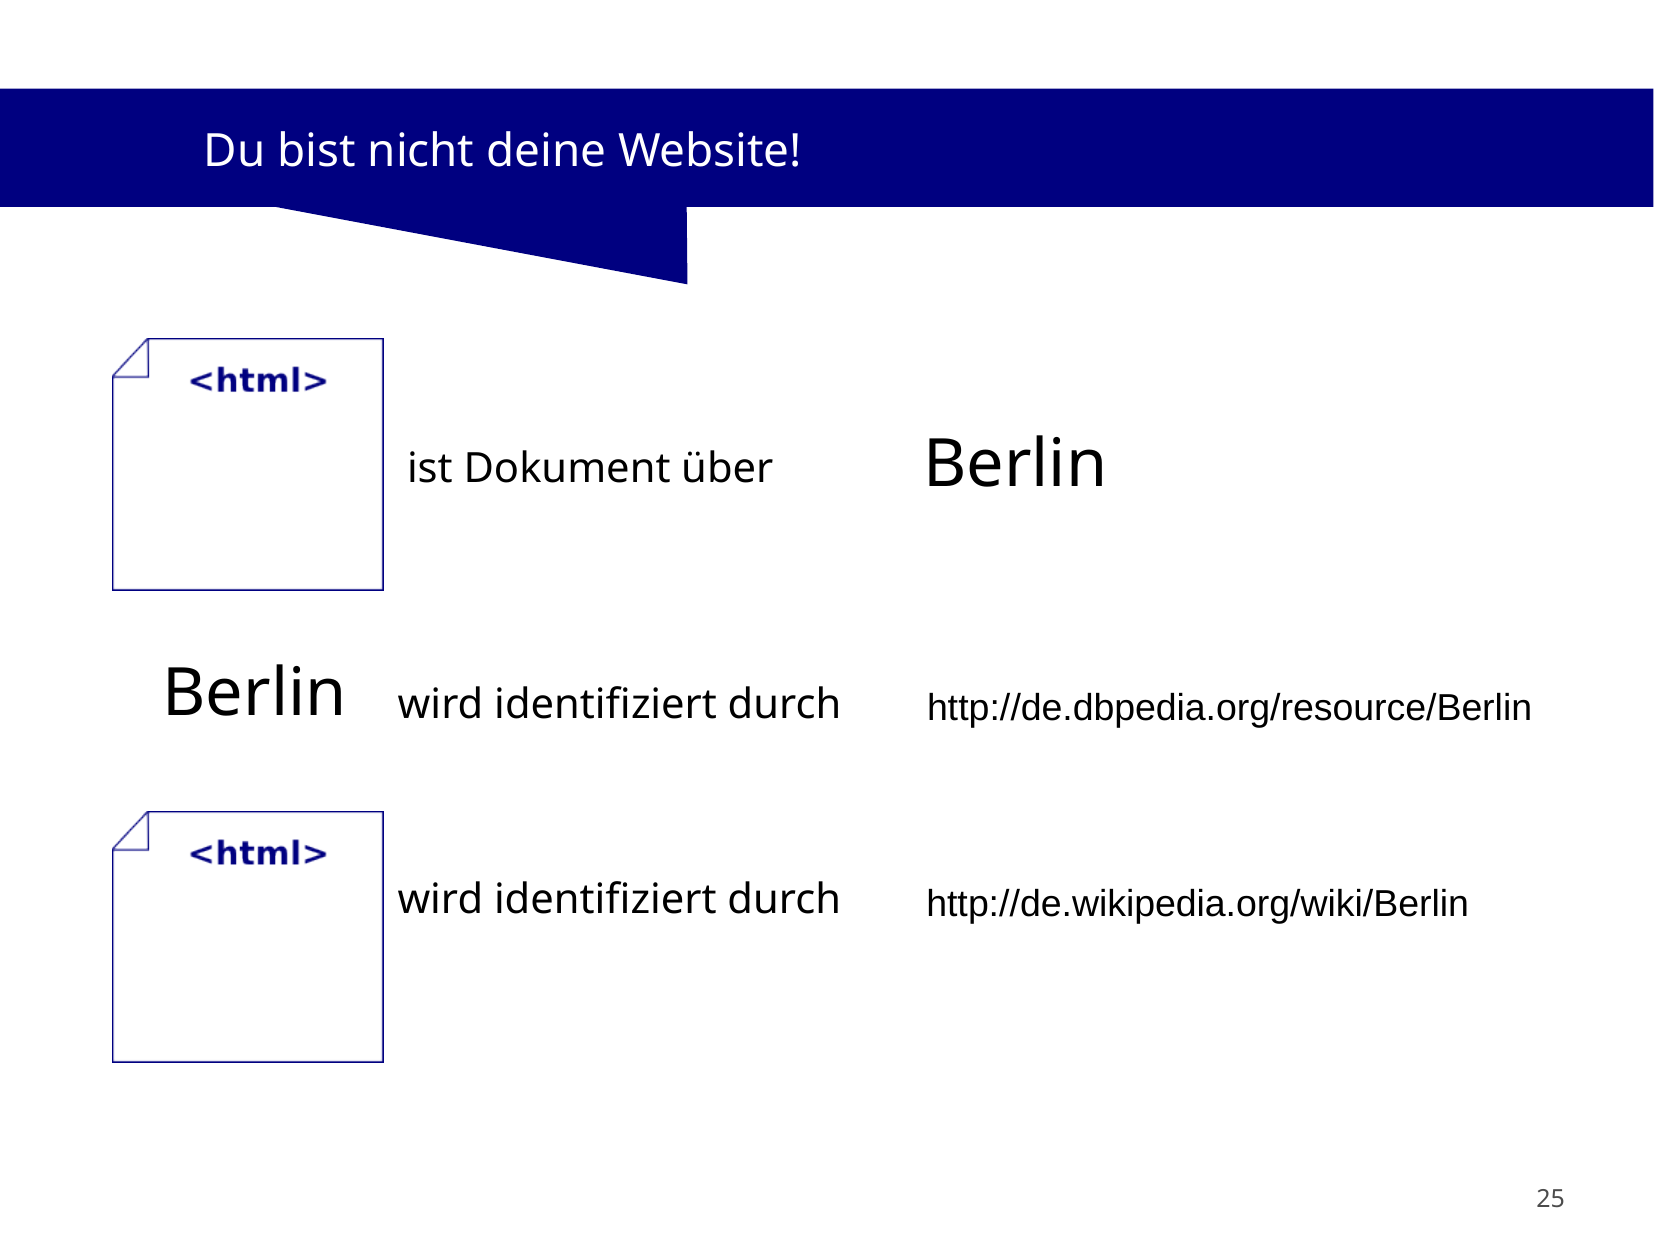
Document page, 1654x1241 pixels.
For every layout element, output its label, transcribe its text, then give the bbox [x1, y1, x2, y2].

text_box Berlin [897, 407, 1152, 516]
picture [112, 338, 384, 591]
text_box wird identifiziert durch [382, 666, 915, 740]
text_box http://de.wikipedia.org/wiki/Berlin [911, 875, 1485, 933]
text_box Berlin [147, 637, 390, 745]
picture [112, 811, 384, 1063]
text_box http://de.dbpedia.org/resource/Berlin [915, 679, 1548, 737]
text_box ist Dokument über [392, 430, 823, 504]
text_box [0, 88, 1654, 285]
text_box wird identifiziert durch [382, 861, 915, 935]
text_box Du bist nicht deine Website! [188, 109, 892, 189]
